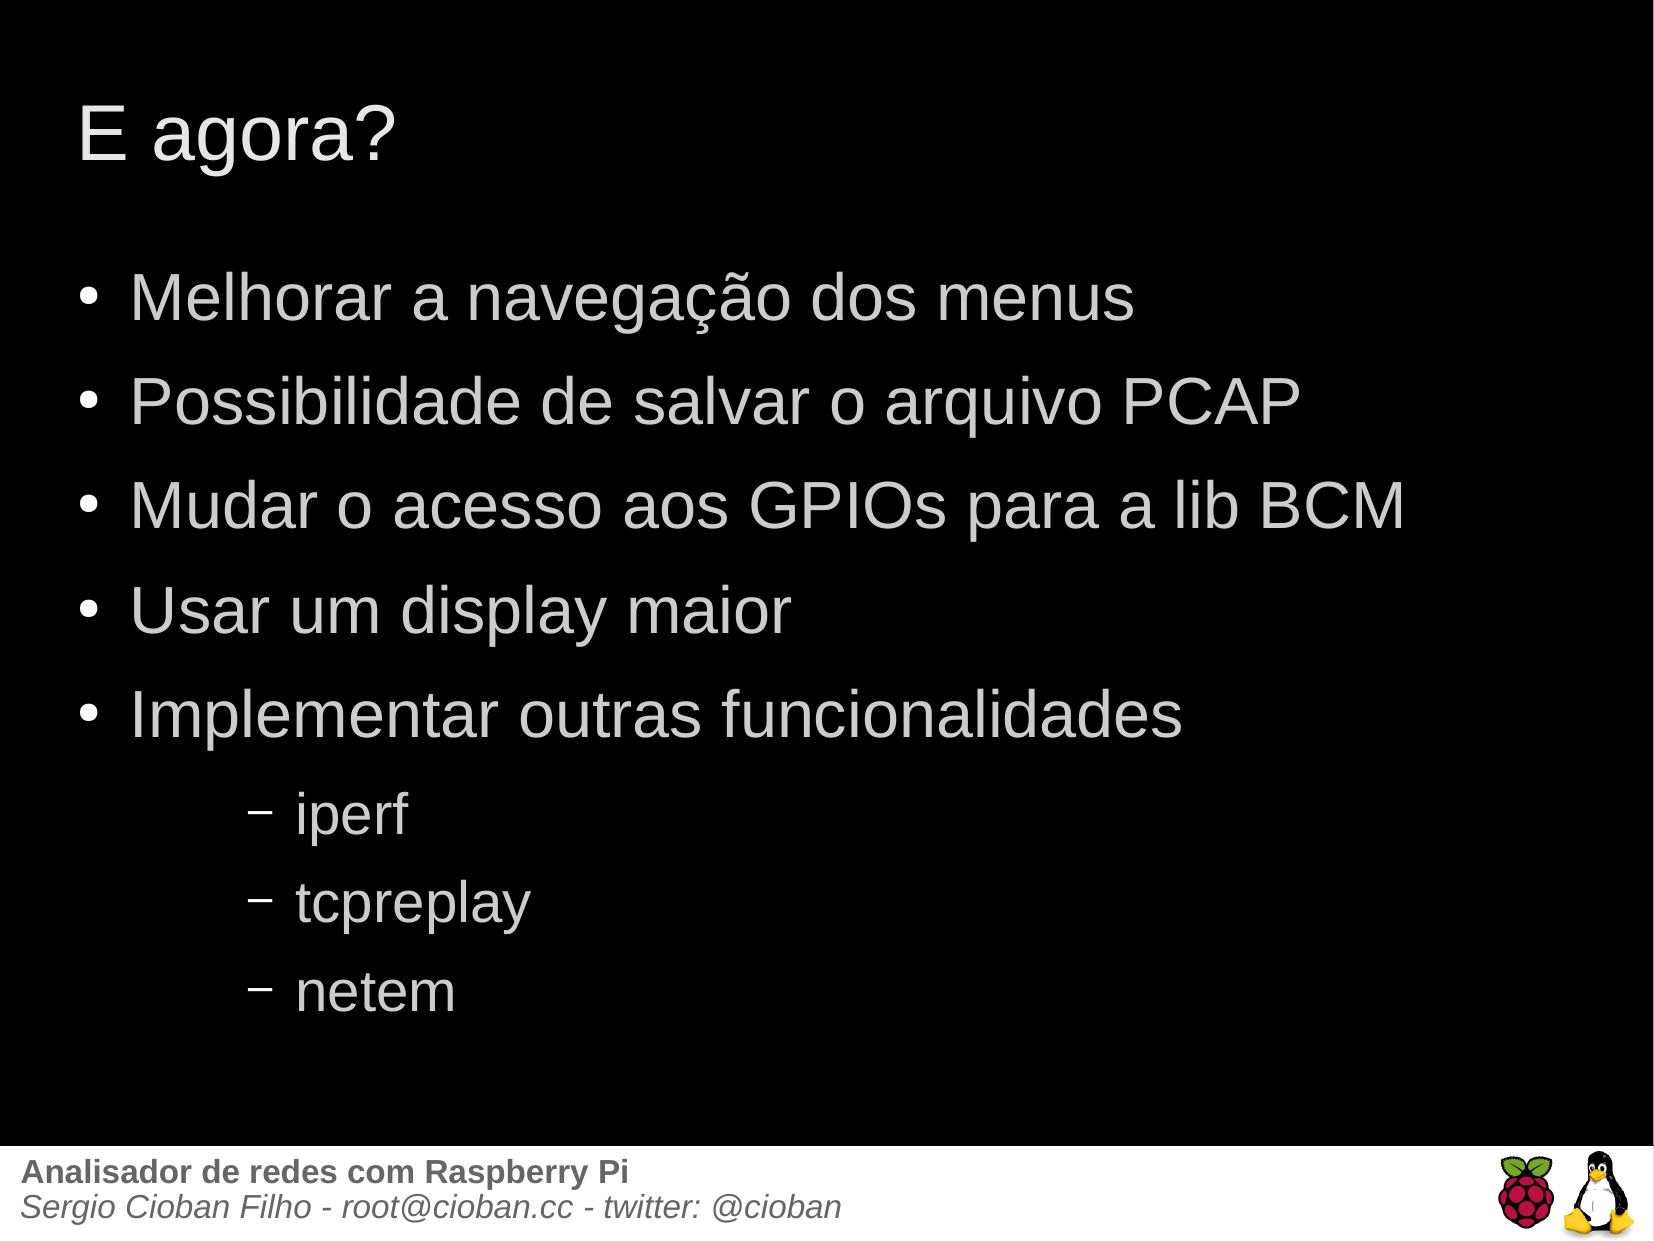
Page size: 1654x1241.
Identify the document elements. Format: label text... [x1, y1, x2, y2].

title E agora? [76, 29, 1565, 237]
list Melhorar a navegação dos menus Possibilidade de salvar o arquivo PCAP Mudar o acesso aos GPIOs para a lib BCM Usar um display maior Implementar outras funcionalidades iperf tcpreplay netem [59, 259, 1548, 1038]
picture [1476, 1147, 1634, 1240]
